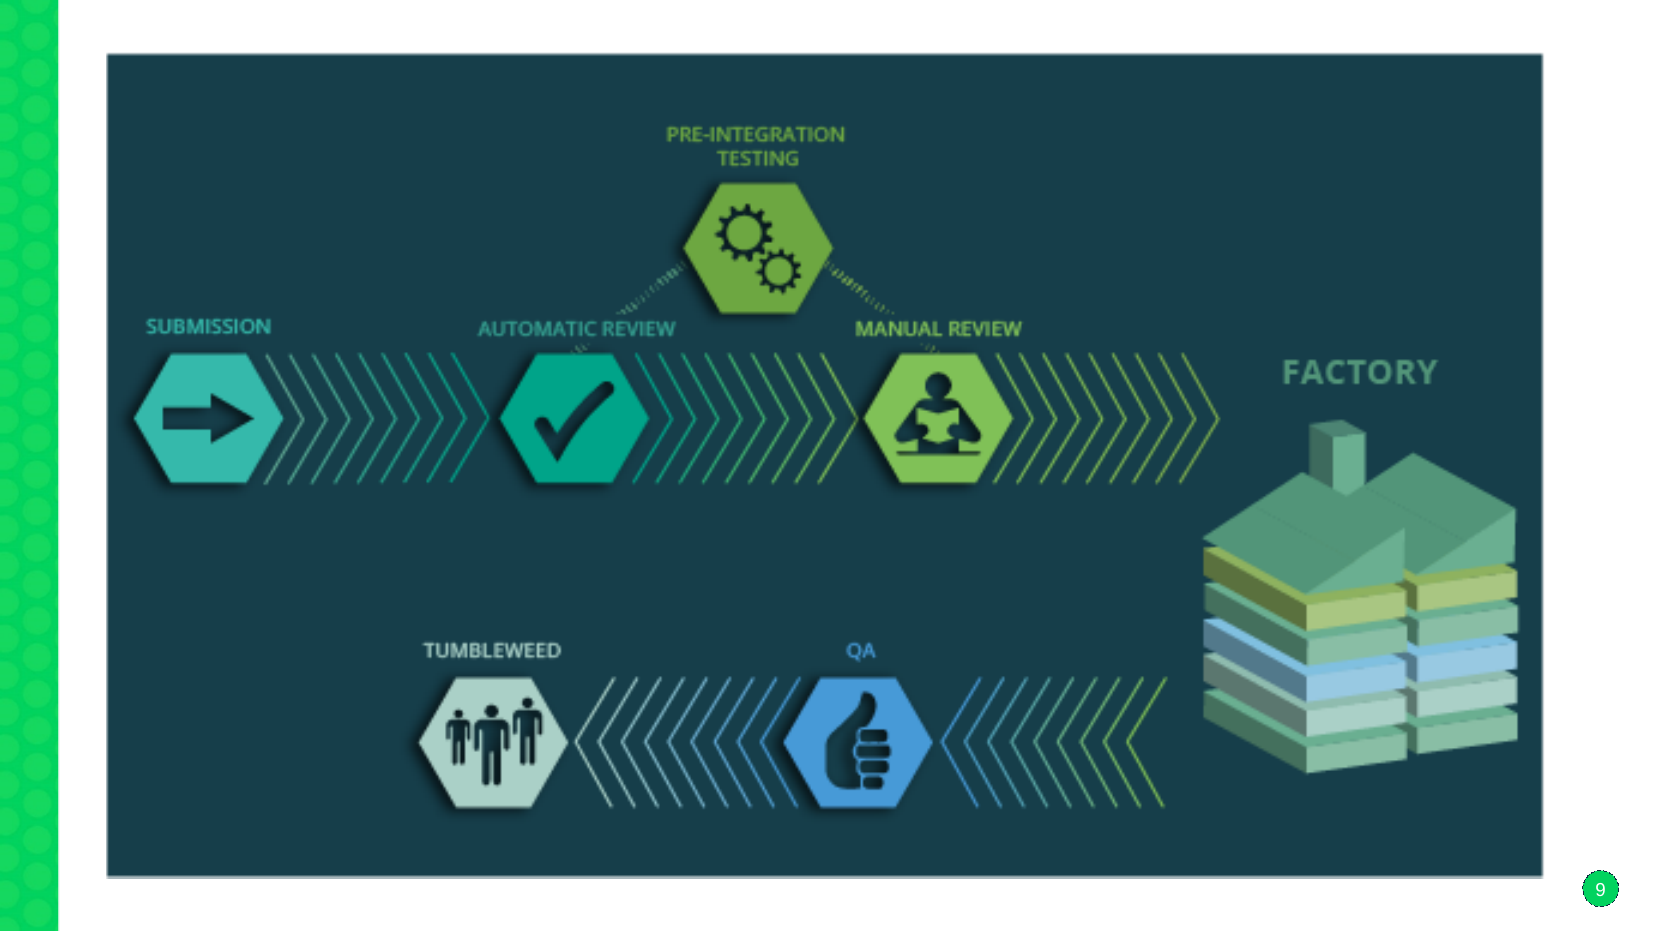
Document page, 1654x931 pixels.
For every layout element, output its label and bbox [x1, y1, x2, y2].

picture [0, 0, 76, 931]
picture [106, 51, 1547, 879]
